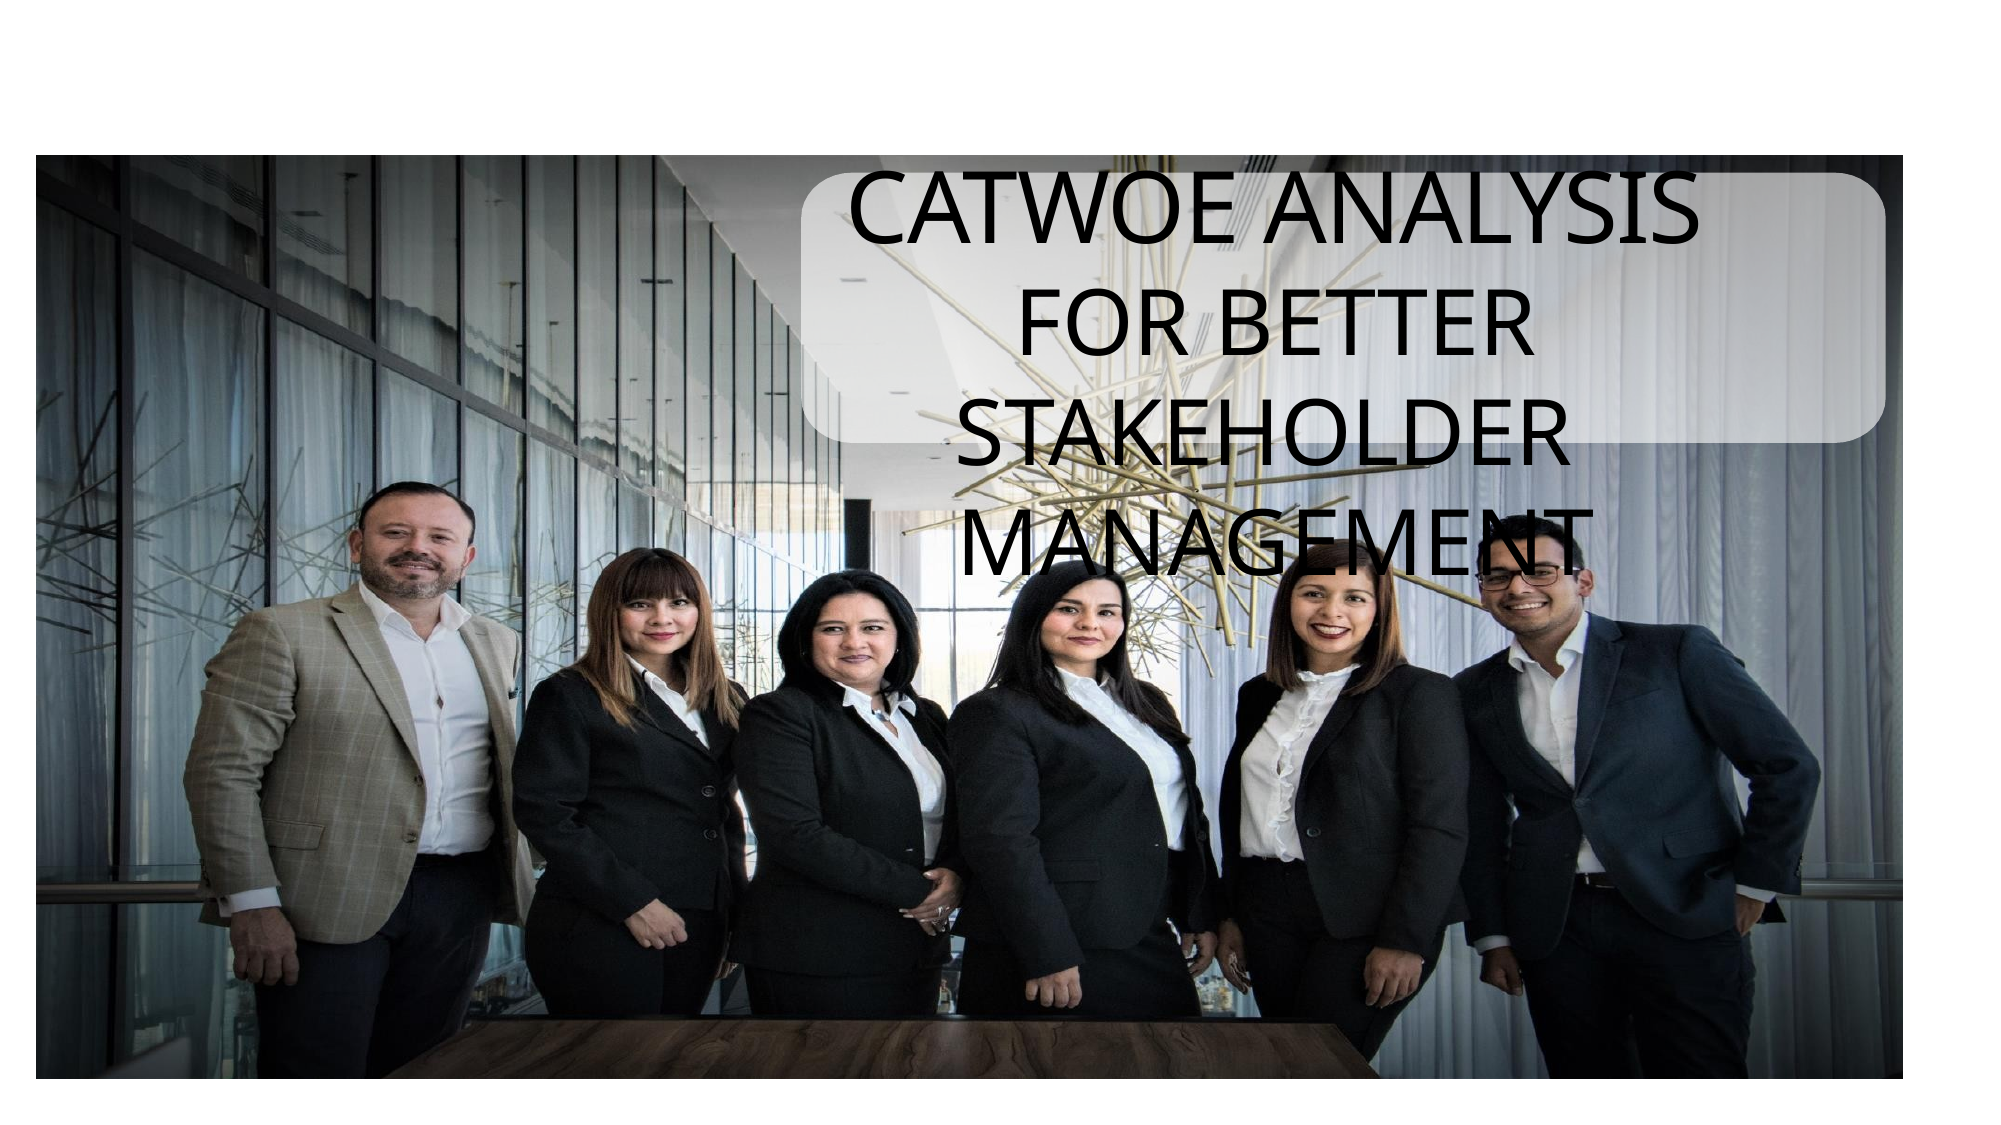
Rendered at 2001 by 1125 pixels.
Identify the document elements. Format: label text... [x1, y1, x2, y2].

text_box [1756, 172, 1886, 443]
title CATWOE ANALYSIS FOR BETTER STAKEHOLDER MANAGEMENT [793, 138, 1756, 596]
picture [36, 155, 1903, 1079]
